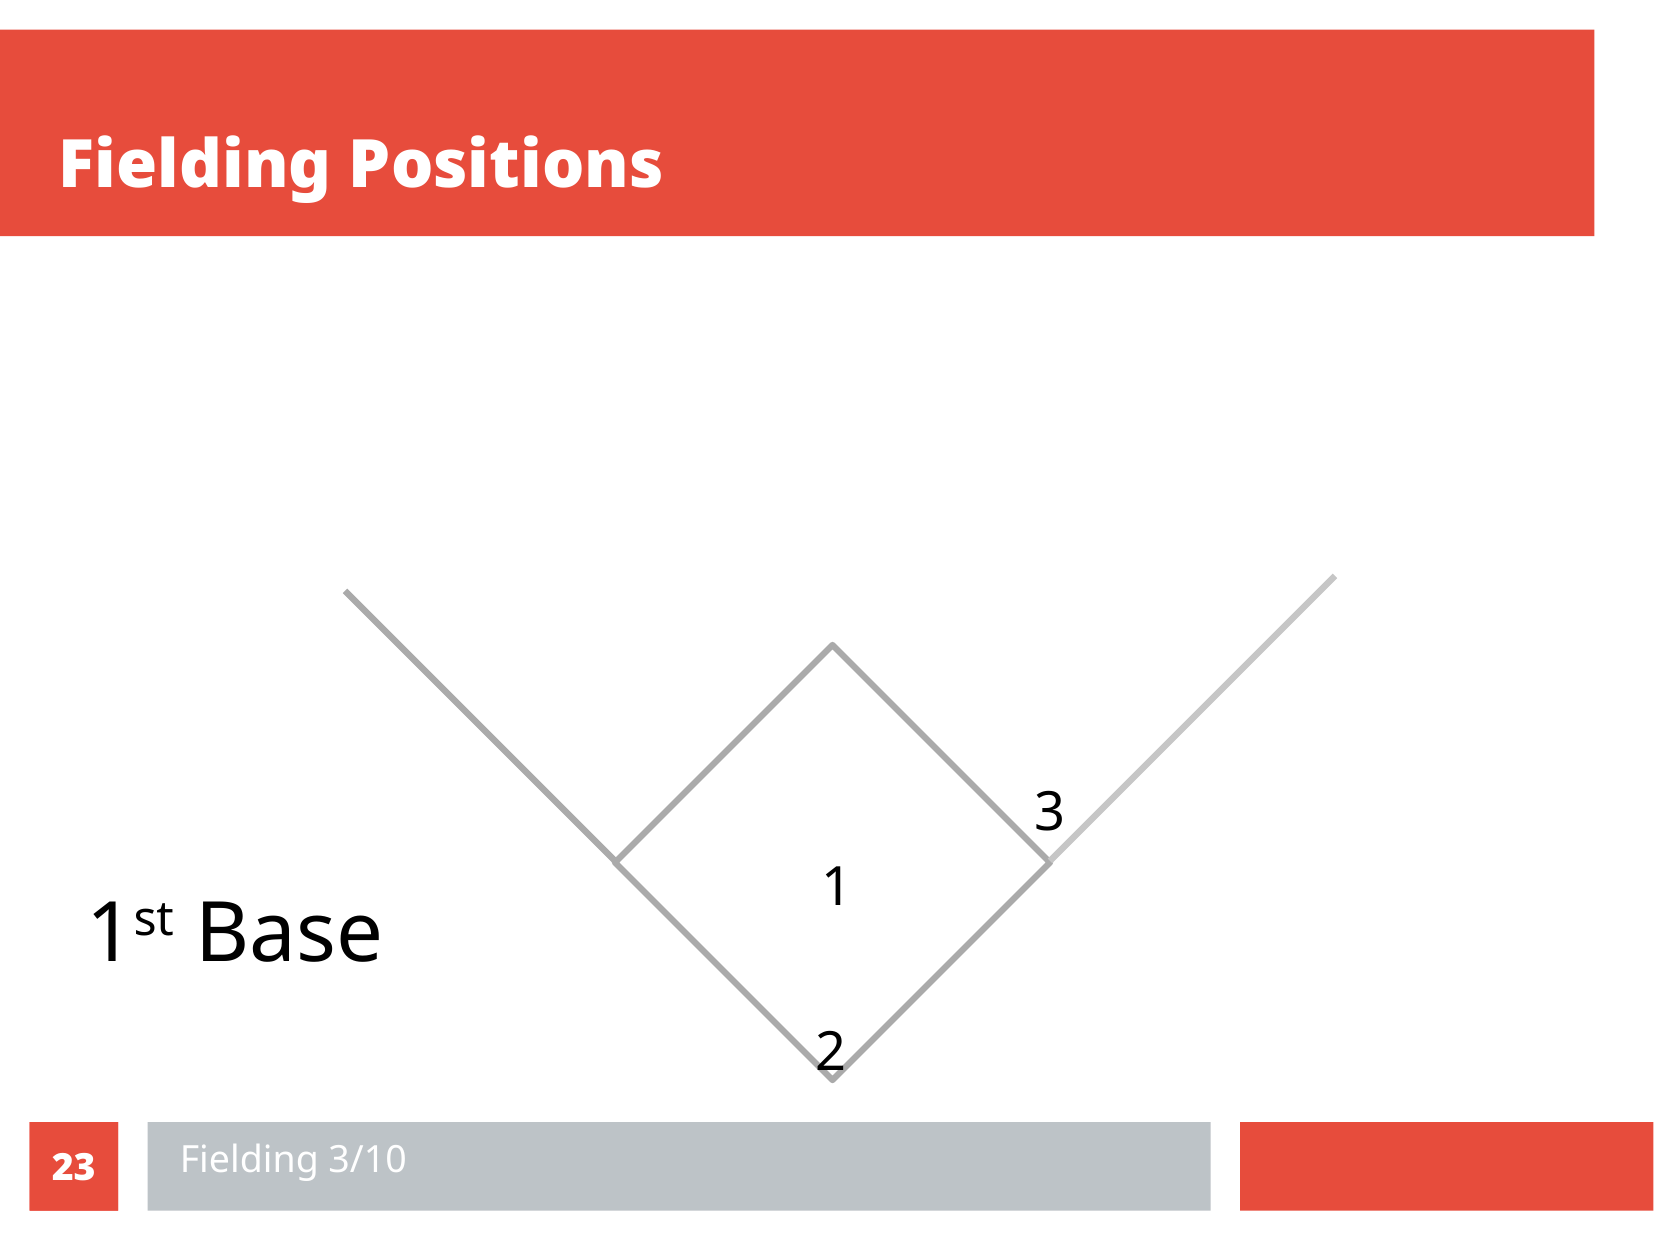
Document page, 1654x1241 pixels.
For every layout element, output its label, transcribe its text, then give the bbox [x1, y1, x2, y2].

title Fielding Positions [59, 59, 1595, 207]
text_box 1 [806, 840, 882, 918]
text_box 2 [800, 1005, 921, 1084]
text_box 3 [1020, 765, 1081, 843]
text_box 1st Base [71, 865, 496, 1075]
text_box Fielding 3/10 [165, 1125, 736, 1184]
